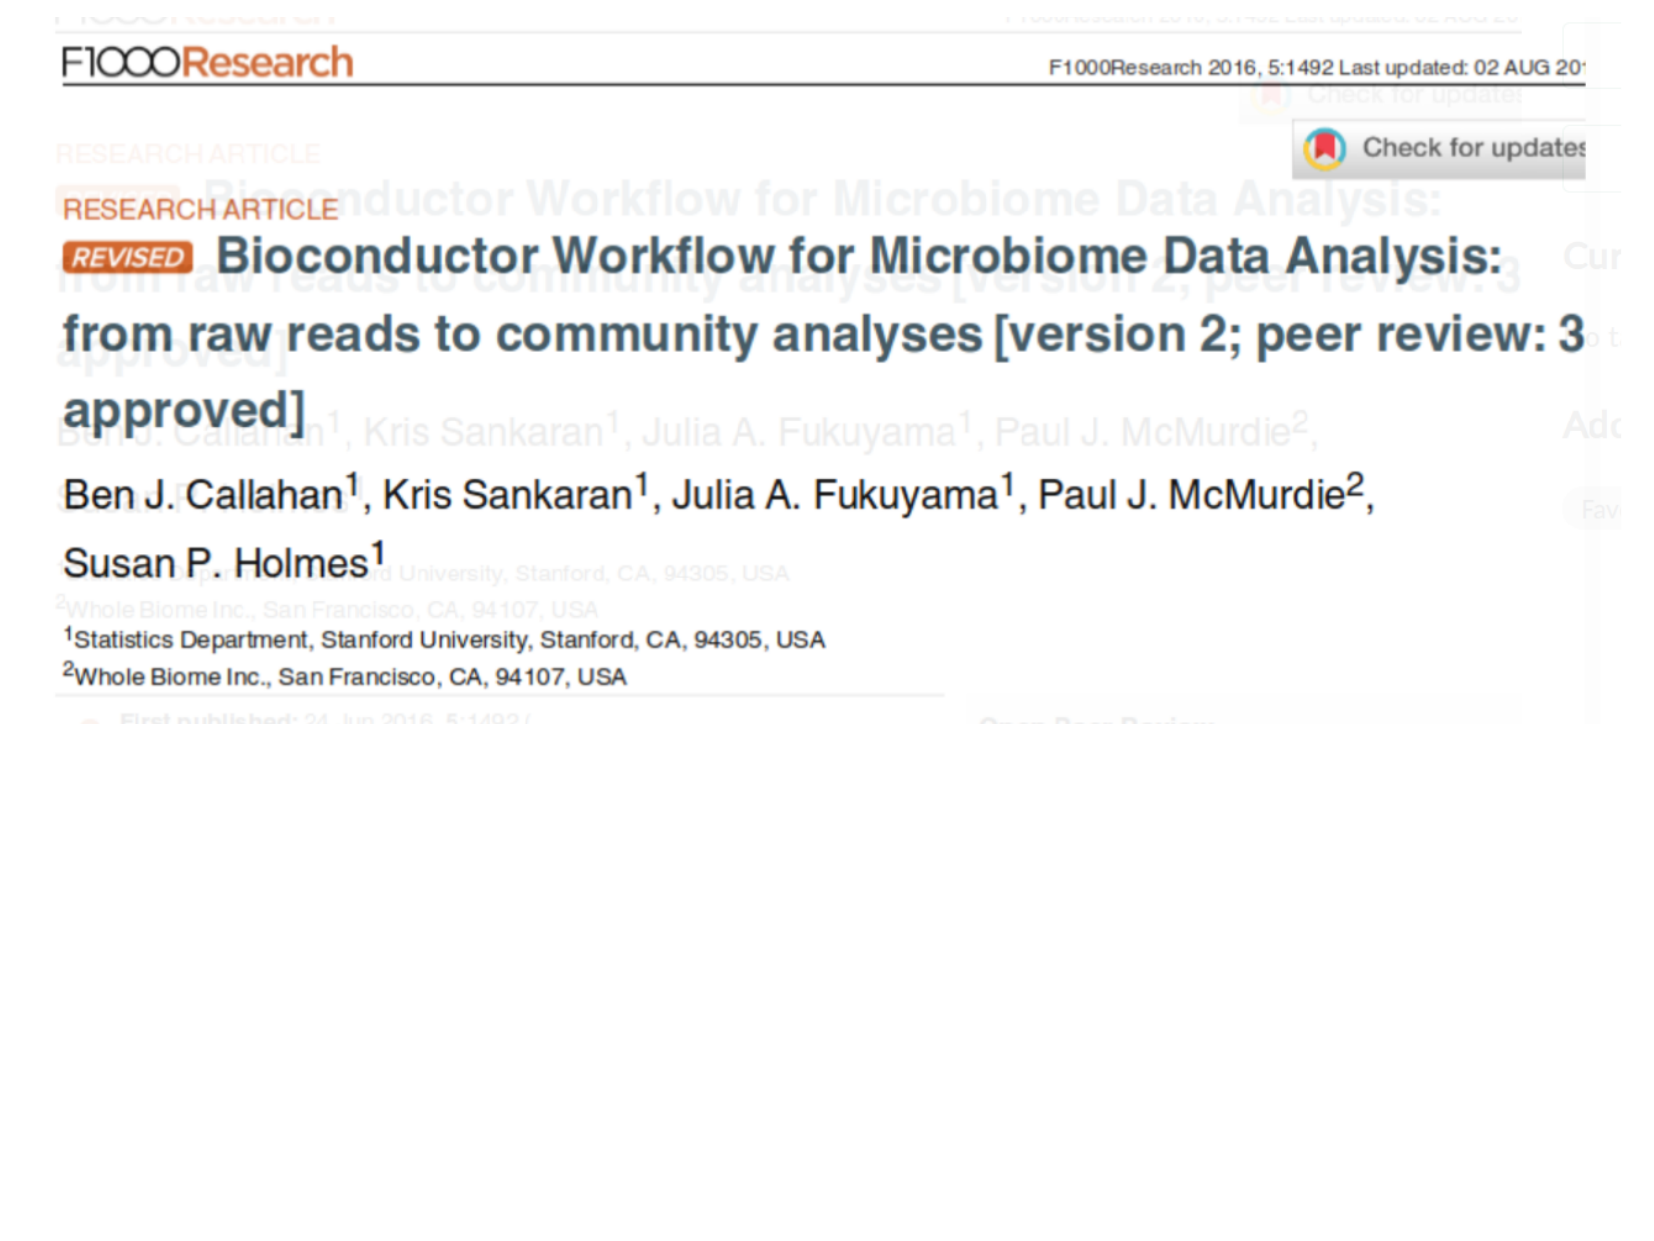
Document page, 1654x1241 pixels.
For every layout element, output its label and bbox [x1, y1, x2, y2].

picture [15, 17, 1622, 724]
